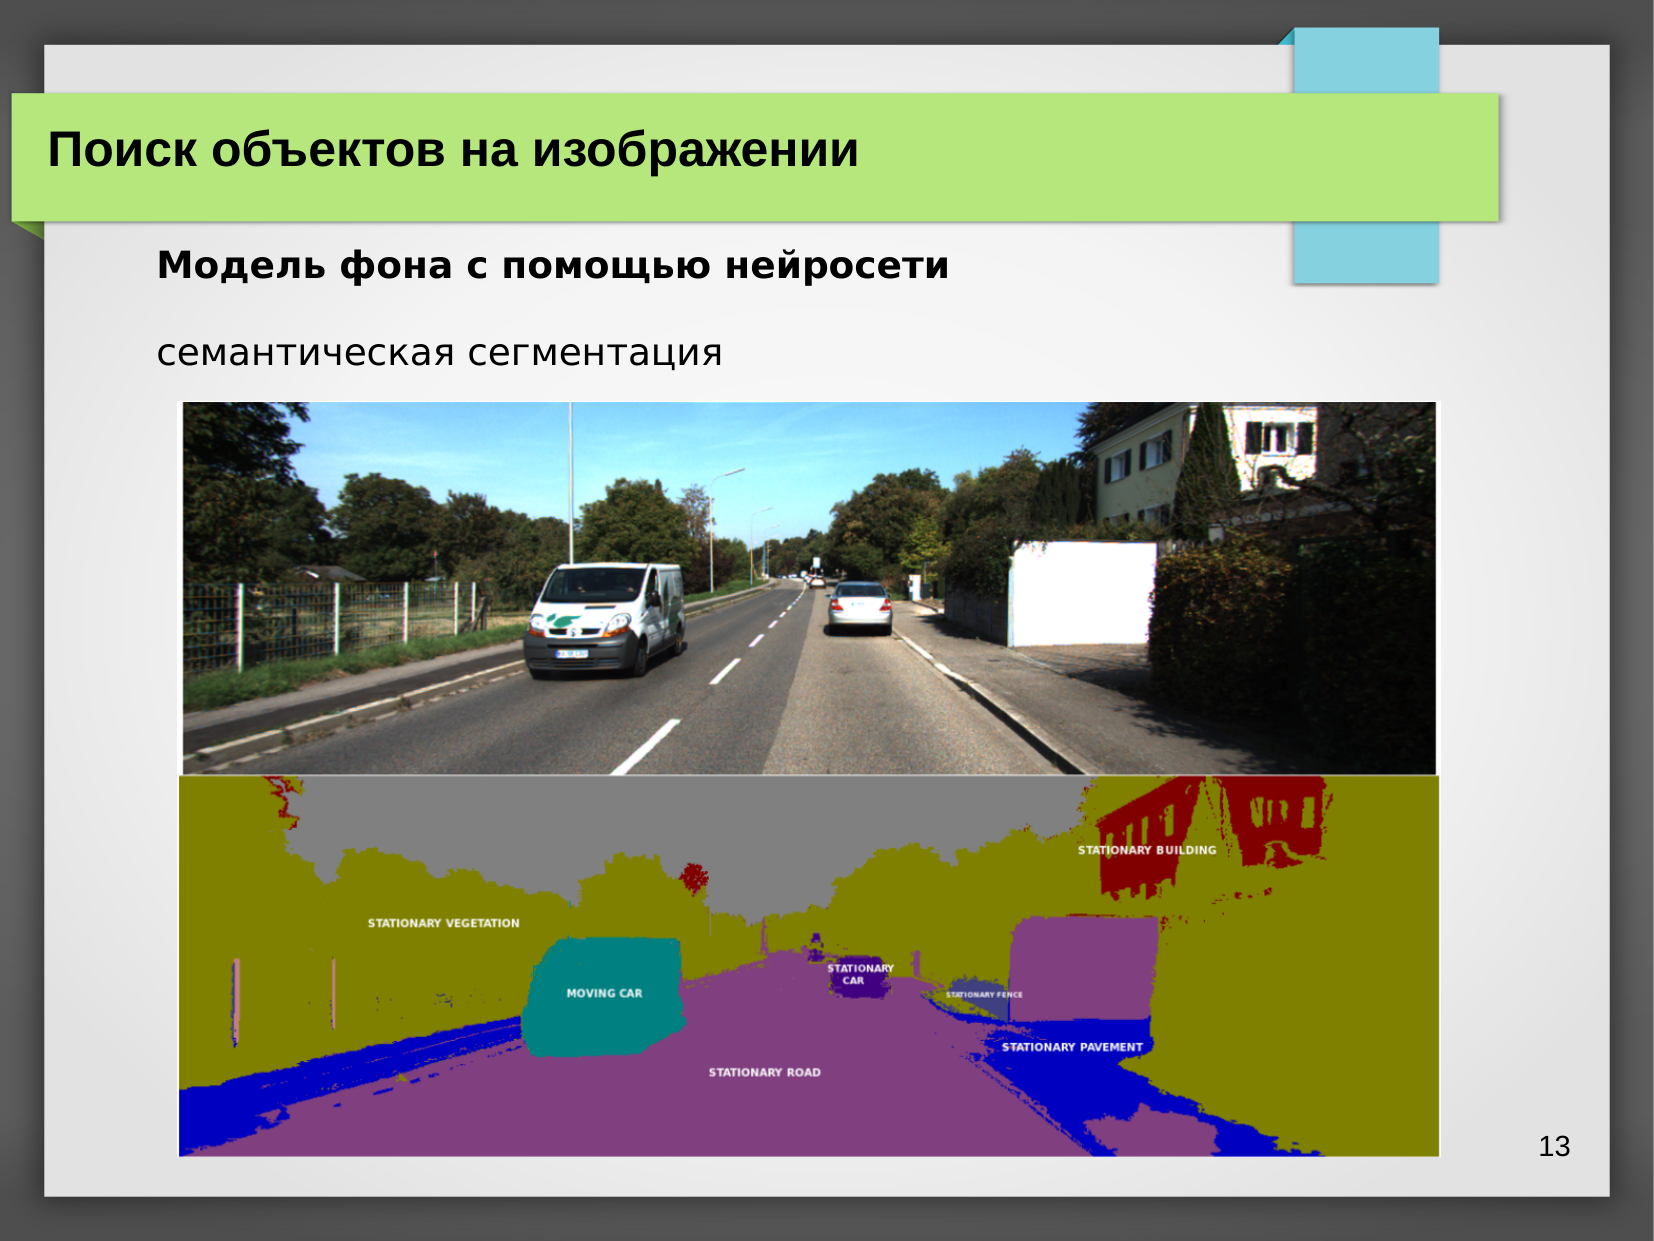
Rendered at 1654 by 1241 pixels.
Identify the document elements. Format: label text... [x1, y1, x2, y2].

title Поиск объектов на изображении [47, 120, 1004, 177]
text_box Модель фона с помощью нейросети семантическая сегментация [141, 236, 1028, 390]
picture [0, 0, 1654, 1241]
